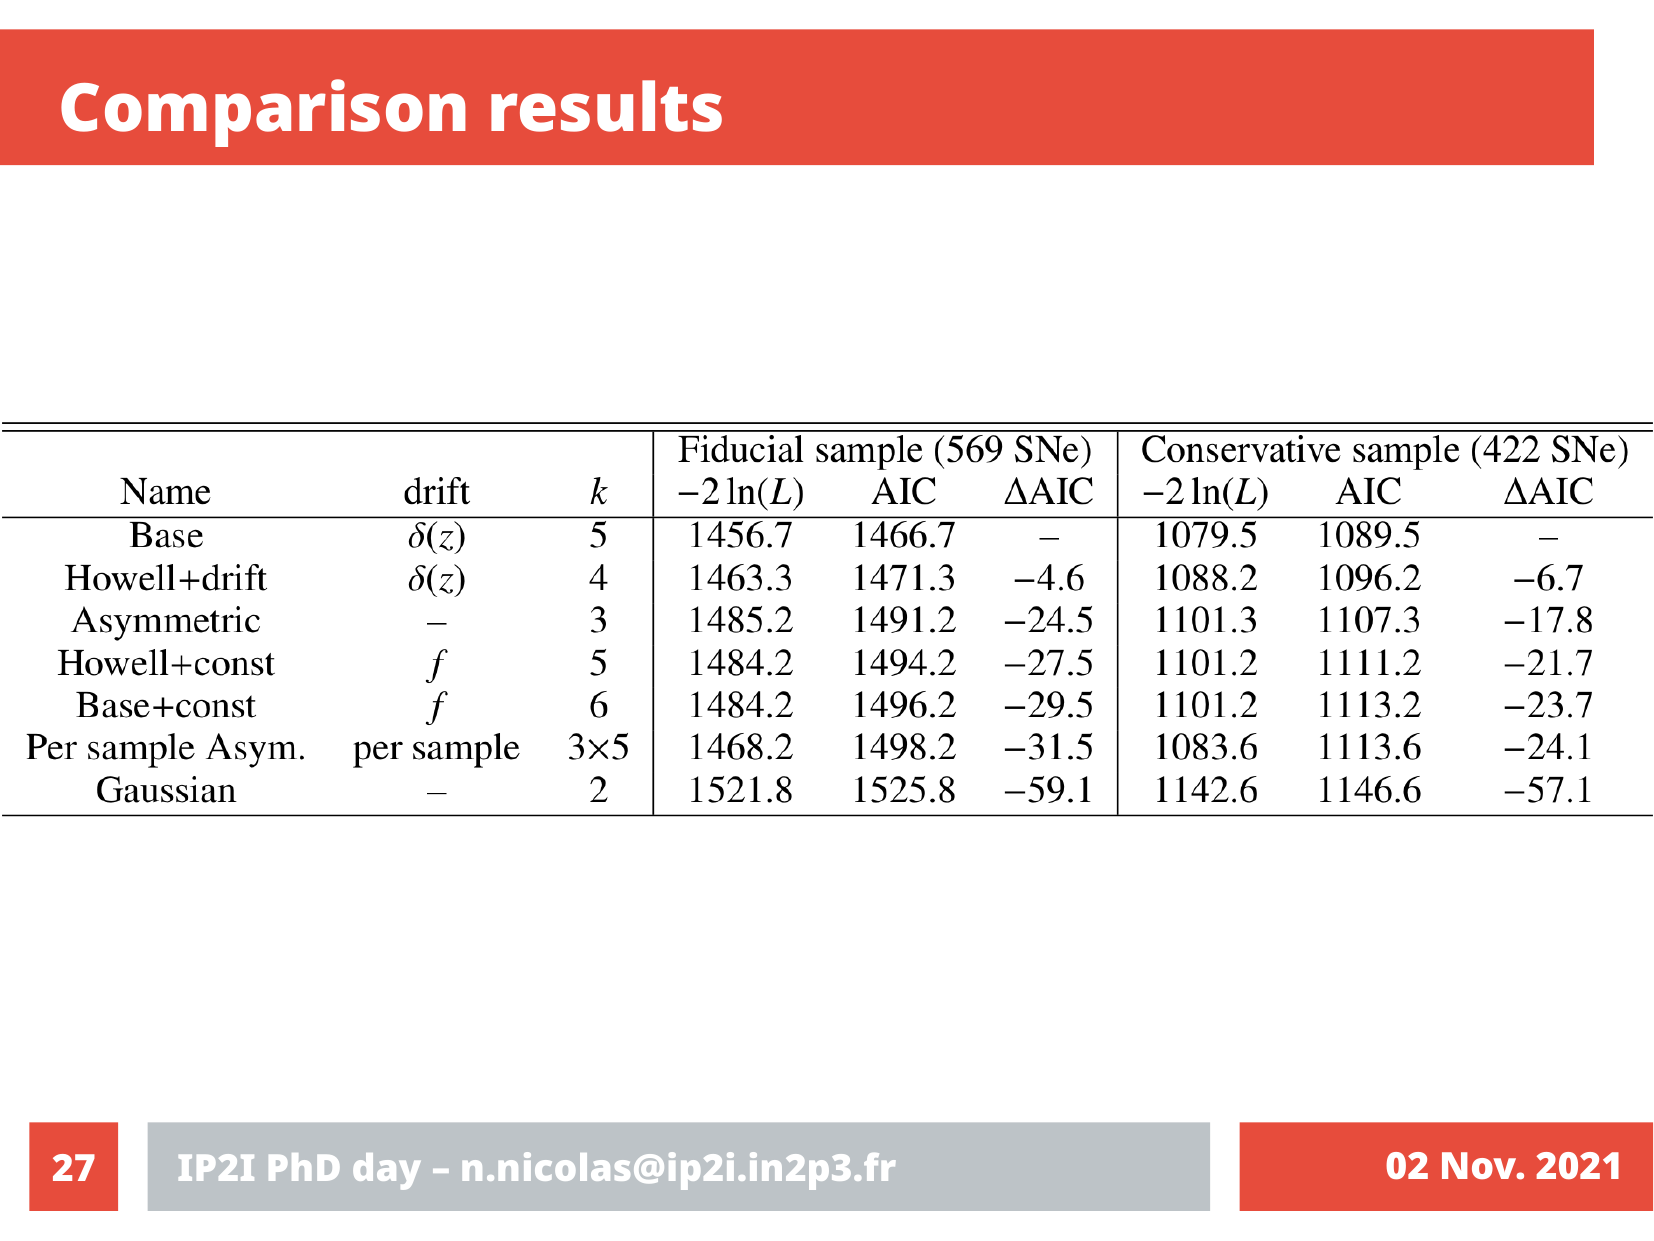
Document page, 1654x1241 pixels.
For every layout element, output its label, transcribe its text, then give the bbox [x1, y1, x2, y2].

title Comparison results [58, 60, 1594, 151]
picture [0, 420, 1653, 822]
